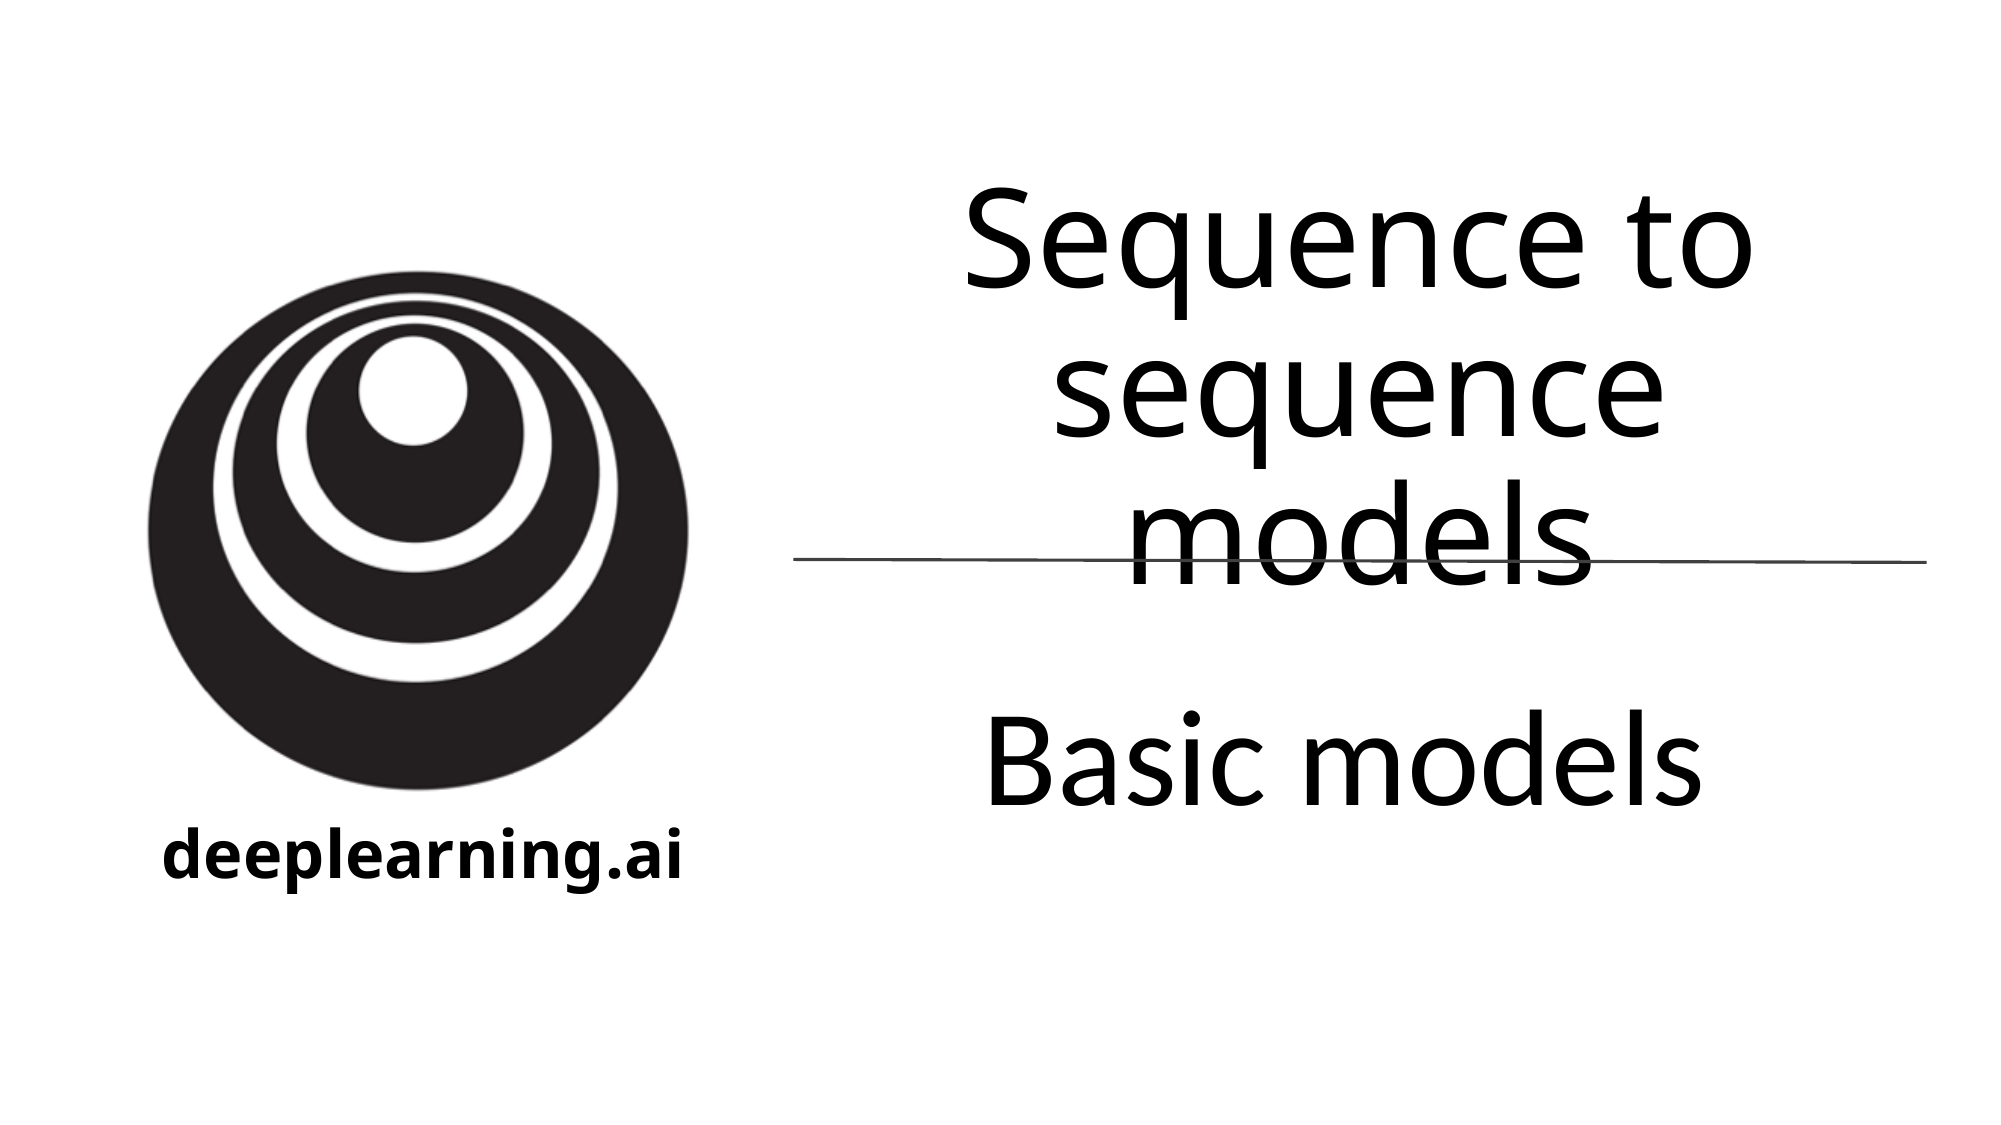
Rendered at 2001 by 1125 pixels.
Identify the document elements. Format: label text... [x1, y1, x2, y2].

title Sequence to sequence models [848, 161, 1872, 462]
text_box deeplearning.ai [56, 768, 790, 901]
picture [108, 234, 739, 768]
text_box Basic models [799, 660, 1921, 843]
text_box [179, 194, 669, 702]
